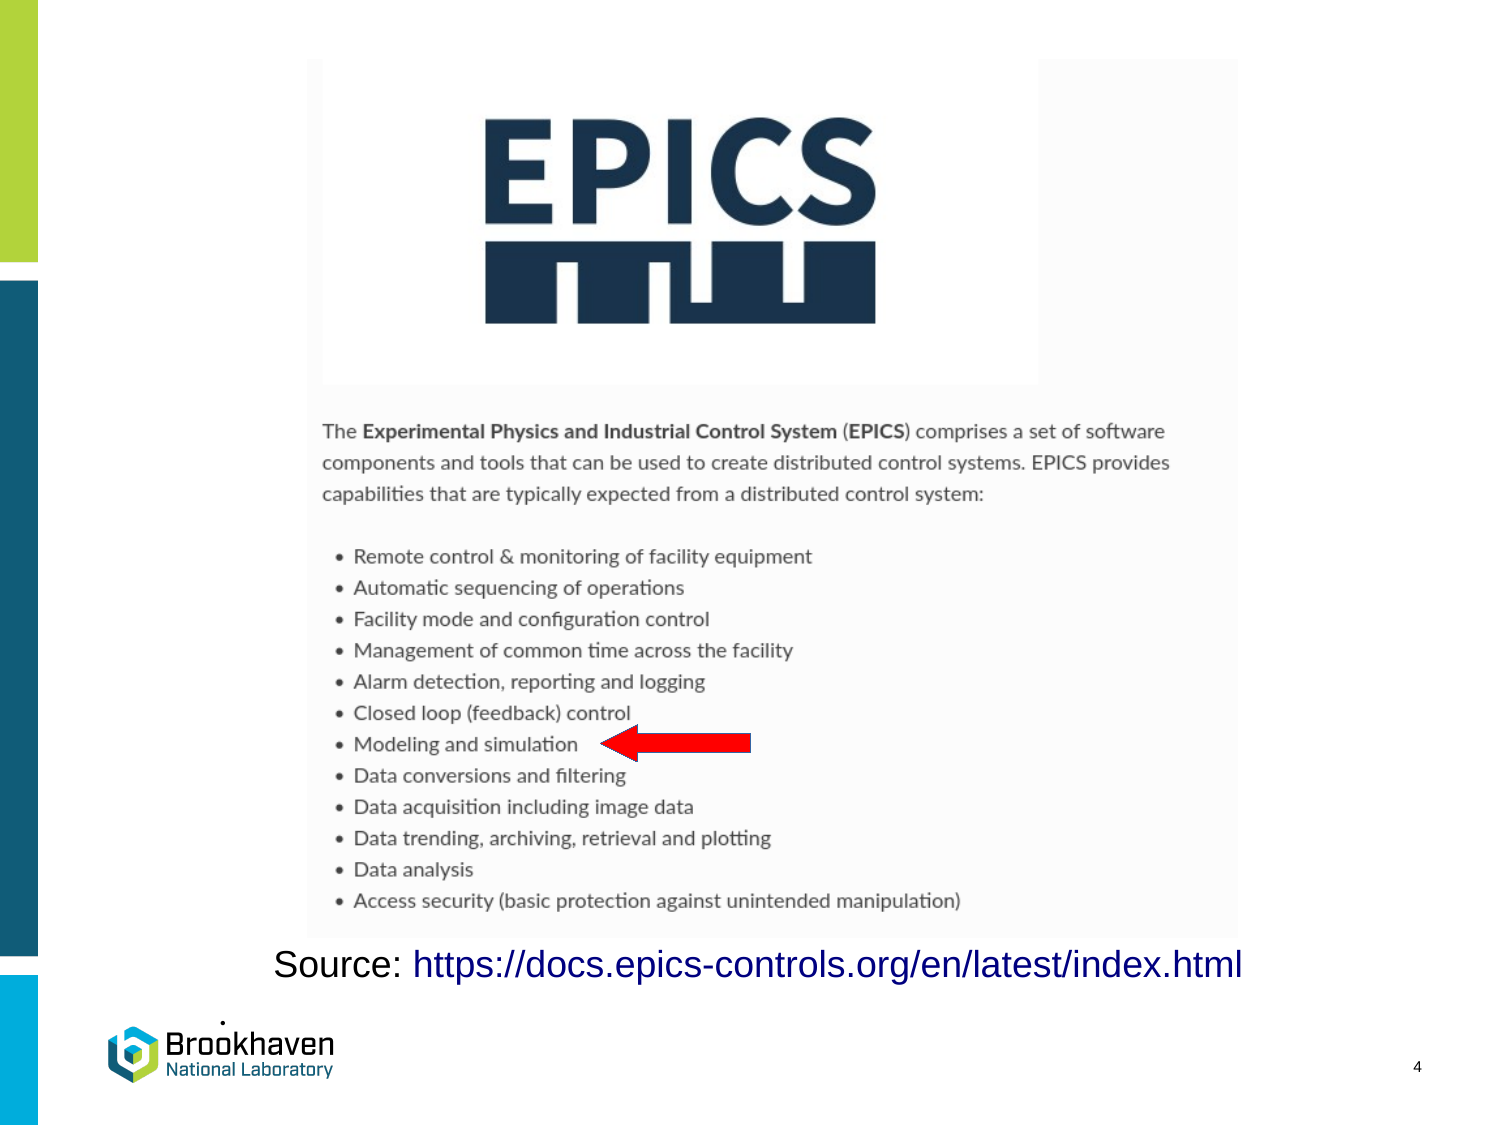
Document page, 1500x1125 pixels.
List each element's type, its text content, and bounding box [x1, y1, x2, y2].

list Source: https://docs.epics-controls.org/en/latest/index.html [187, 937, 1351, 1013]
slide_number <number> [1376, 1036, 1430, 1097]
picture [0, 0, 1500, 1125]
text_box [600, 724, 751, 762]
